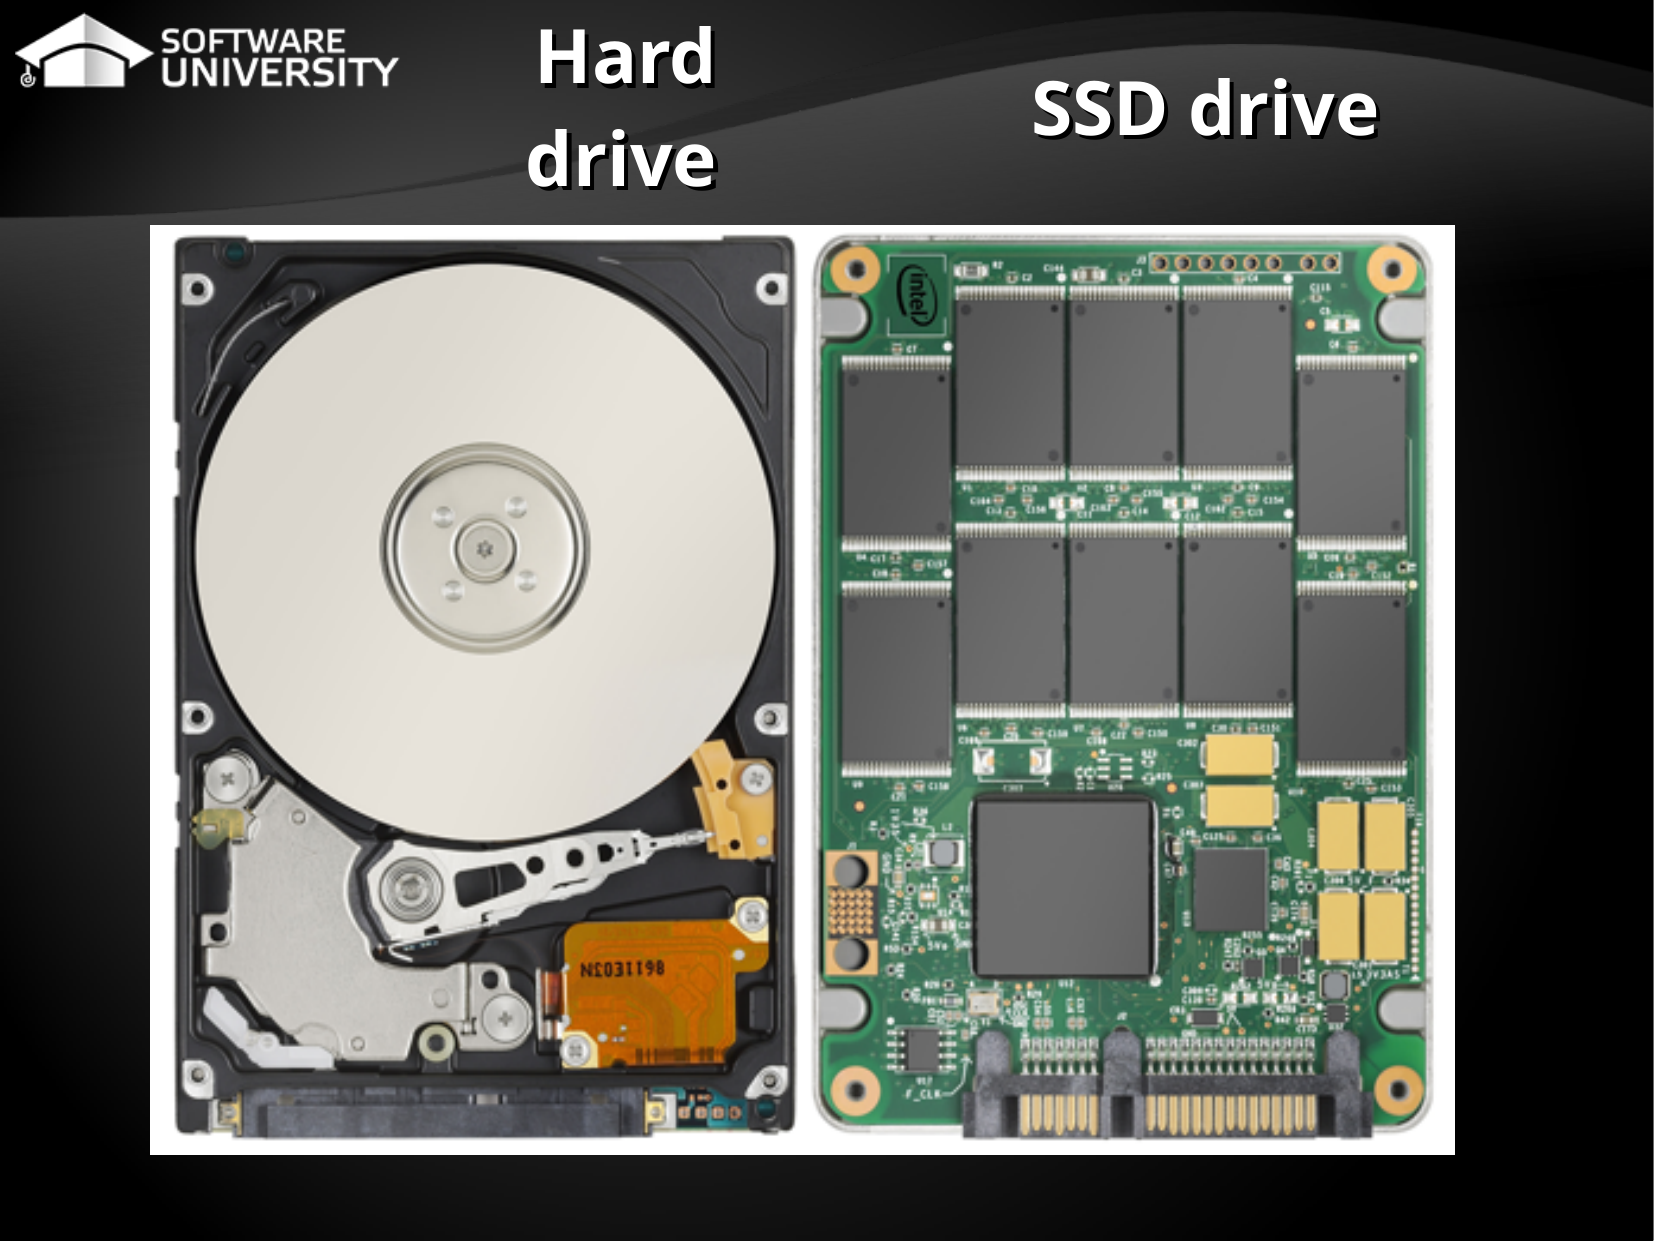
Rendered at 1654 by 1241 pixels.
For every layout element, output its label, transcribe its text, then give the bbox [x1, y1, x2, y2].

picture [0, 0, 1654, 1241]
title SSD drive [1020, 18, 1381, 194]
title Hard drive [357, 18, 718, 194]
